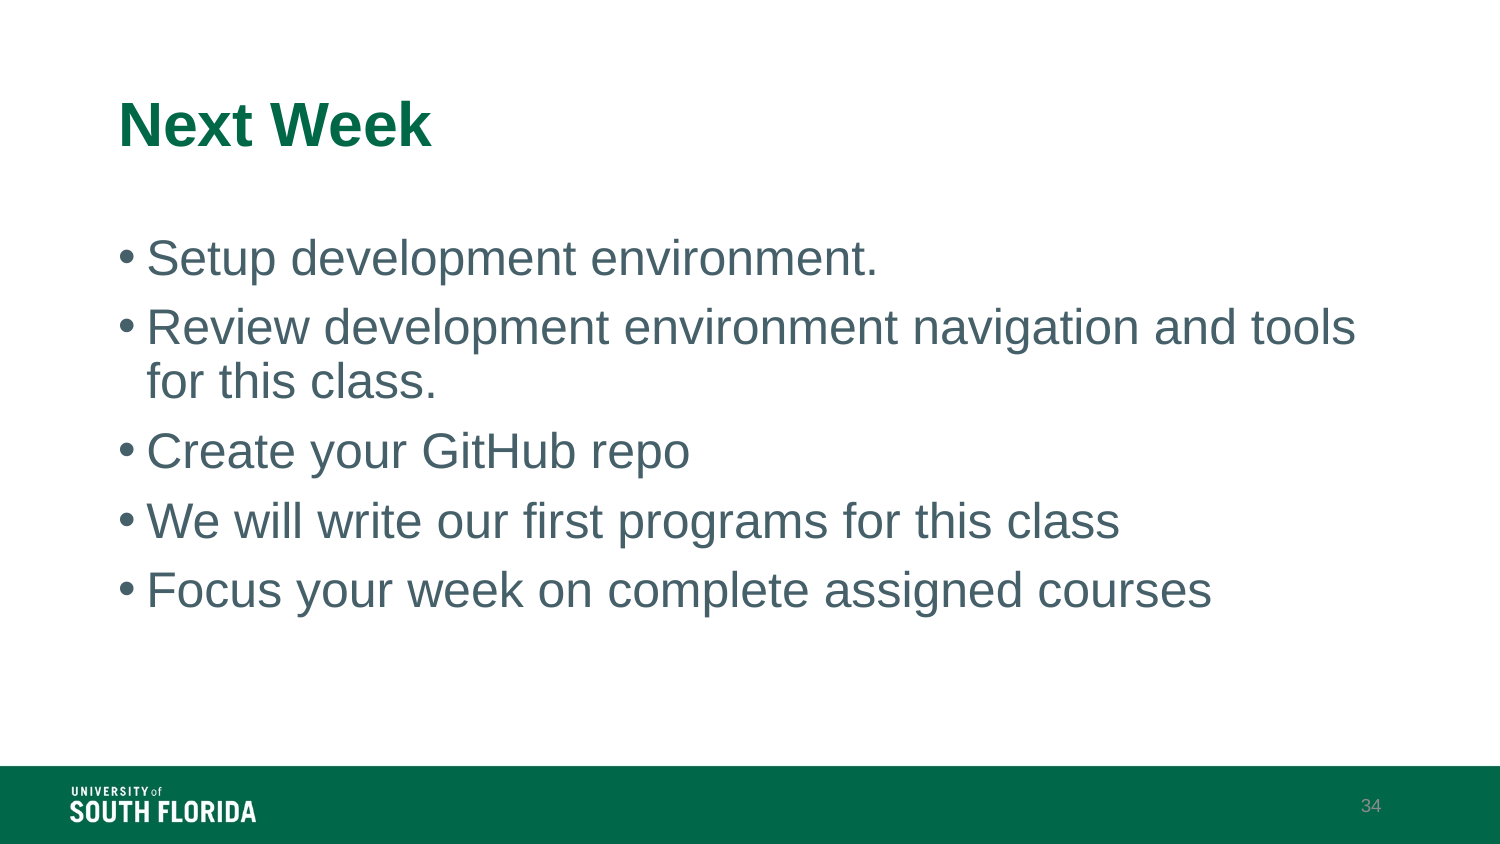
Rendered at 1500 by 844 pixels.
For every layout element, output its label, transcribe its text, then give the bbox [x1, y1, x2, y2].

title Next Week [103, 44, 1397, 208]
list Setup development environment. Review development environment navigation and tools for this class. Create your GitHub repo We will write our first programs for this class Focus your week on complete assigned courses [103, 224, 1397, 760]
picture [0, 0, 1500, 844]
